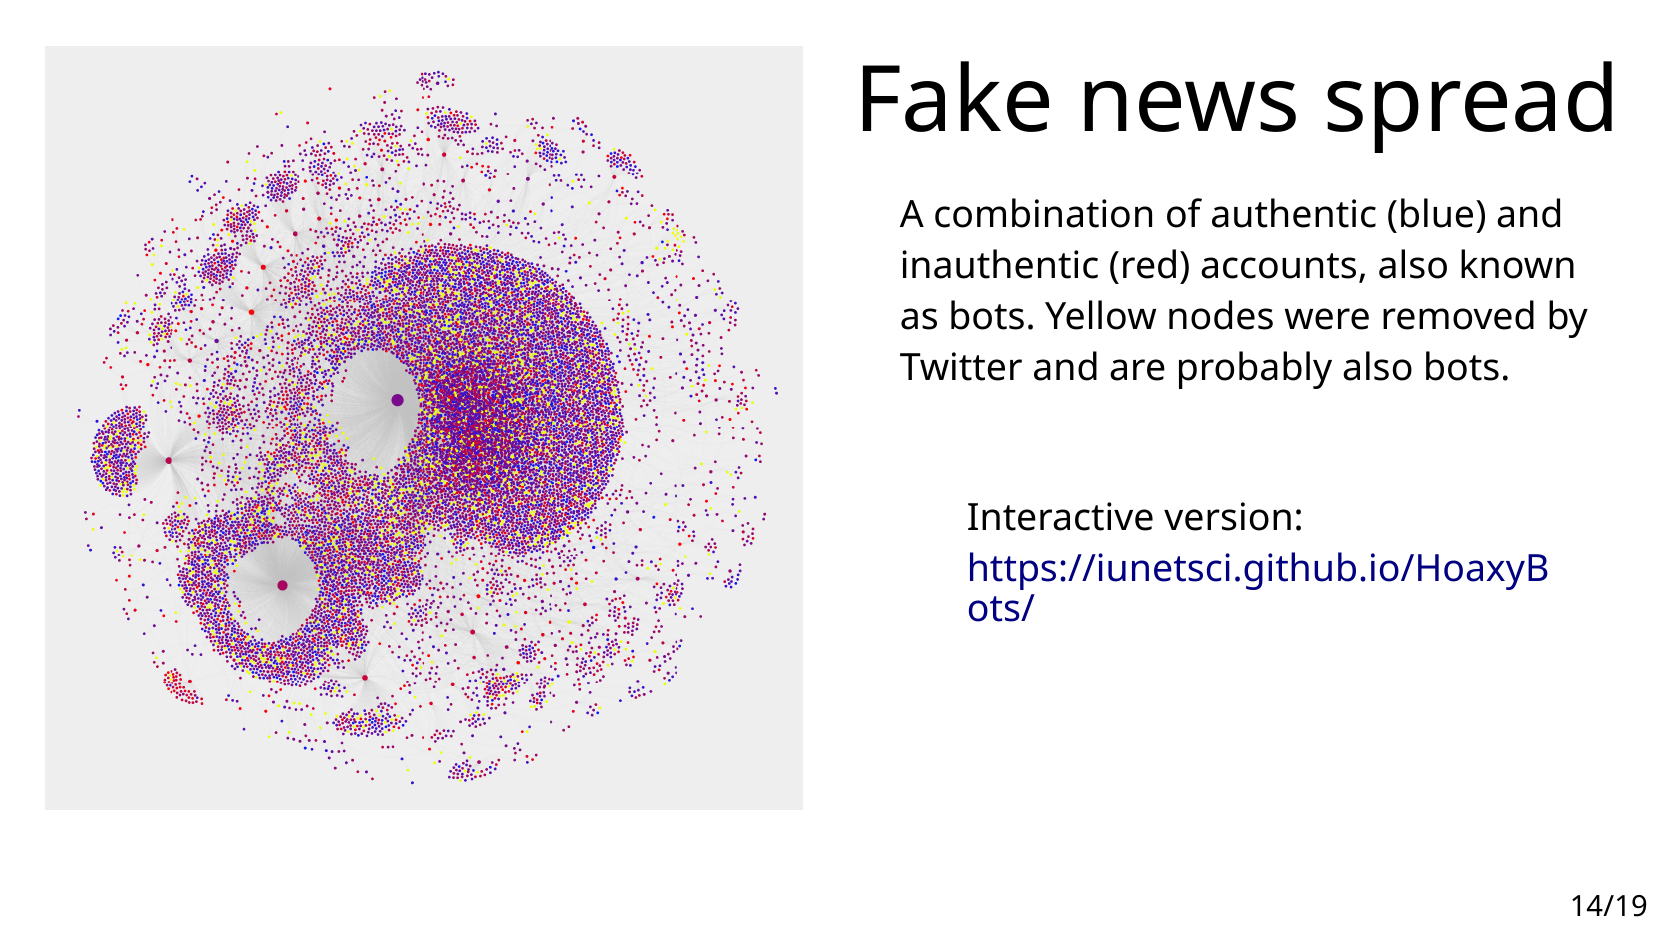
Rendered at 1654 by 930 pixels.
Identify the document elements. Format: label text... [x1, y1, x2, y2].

title Fake news spread [825, 27, 1651, 165]
picture [45, 46, 803, 811]
text_box A combination of authentic (blue) and inauthentic (red) accounts, also known as bots. Yellow nodes were removed by Twitter and are probably also bots. [885, 180, 1606, 541]
text_box Interactive version: https://iunetsci.github.io/HoaxyBots/ [952, 483, 1576, 608]
